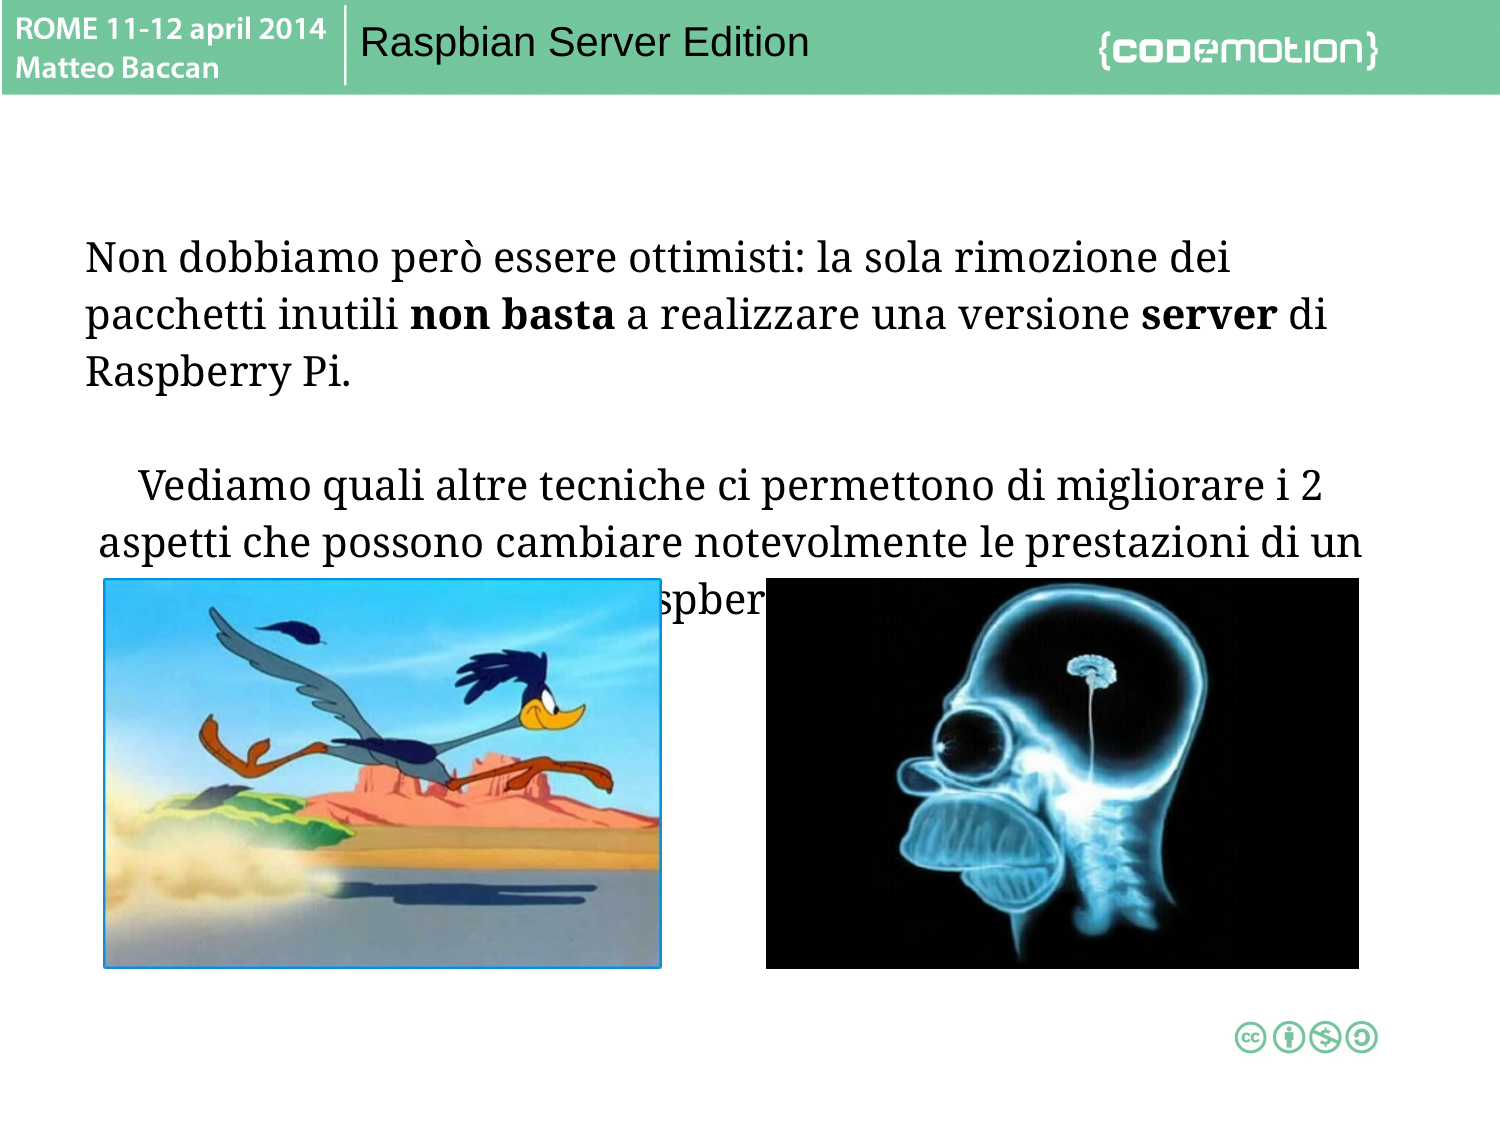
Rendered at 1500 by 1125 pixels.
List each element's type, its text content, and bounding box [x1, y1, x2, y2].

picture [2, 0, 1500, 1125]
list Raspbian Server Edition [345, 11, 1371, 87]
text_box Non dobbiamo però essere ottimisti: la sola rimozione dei pacchetti inutili non basta a realizzare una versione server di Raspberry Pi. Vediamo quali altre tecniche ci permettono di migliorare i 2 aspetti che possono cambiare notevolmente le prestazioni di un Raspberry Pi Velocità Memoria [70, 220, 1392, 568]
